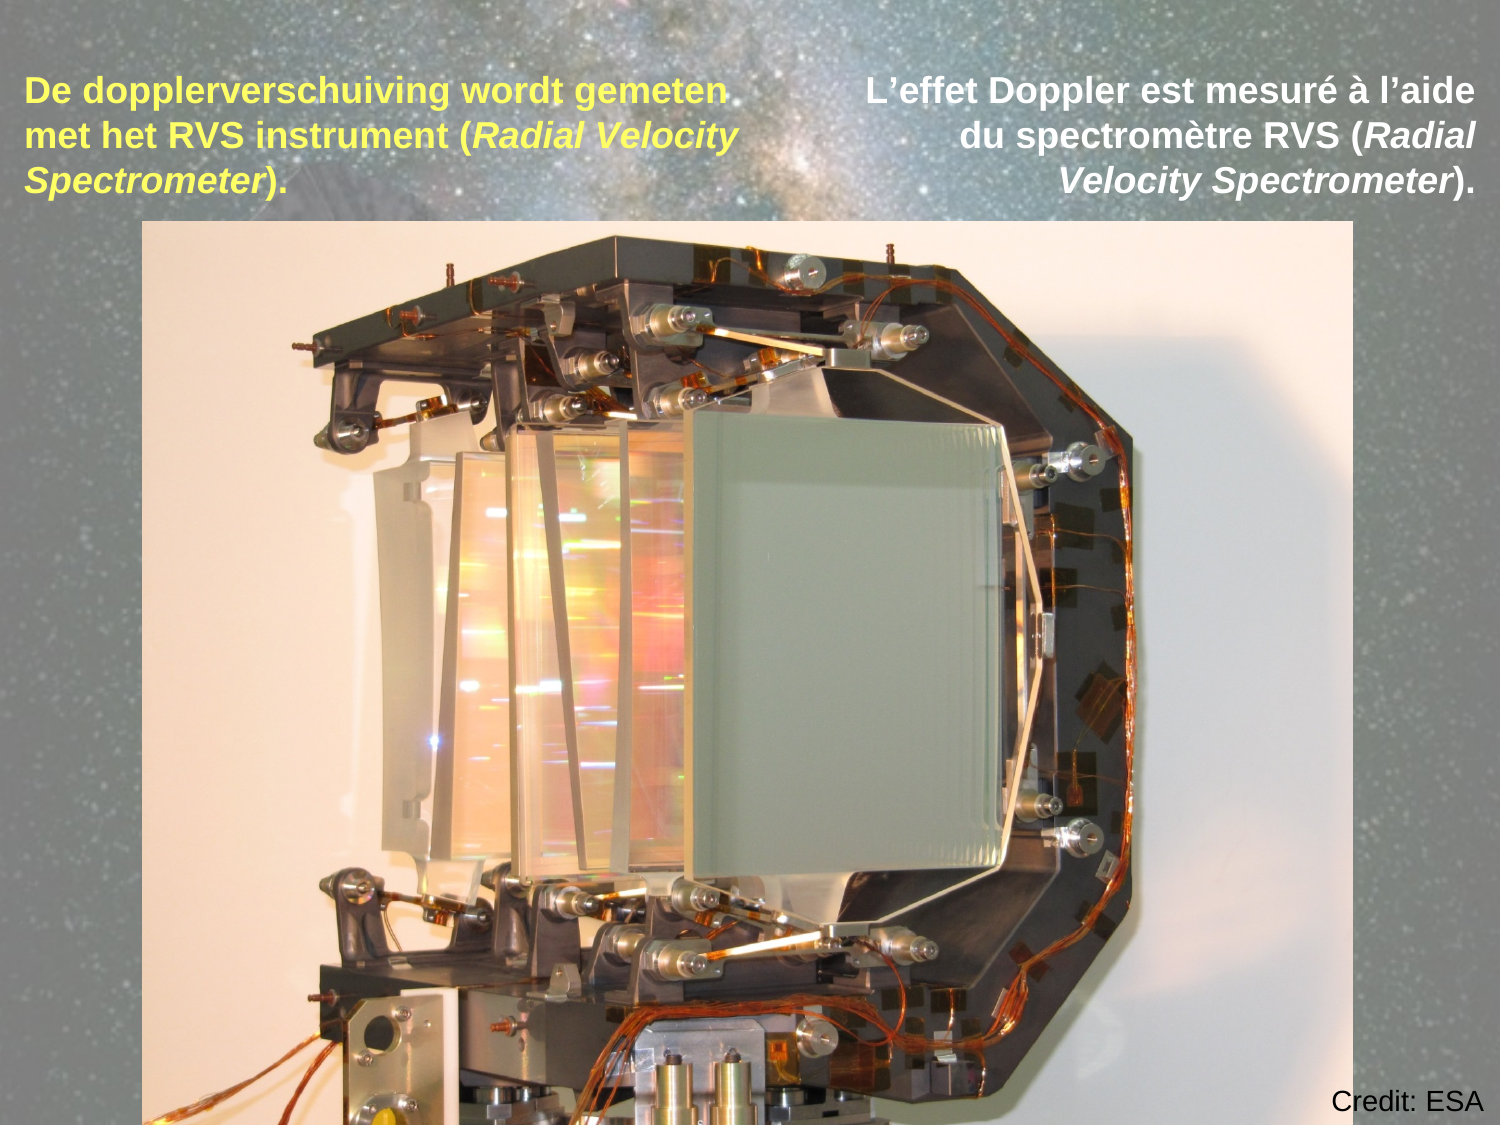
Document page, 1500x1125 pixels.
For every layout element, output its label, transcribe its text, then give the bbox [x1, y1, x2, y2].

text_box Credit: ESA [1316, 1074, 1500, 1125]
picture [0, 0, 1500, 1125]
text_box De dopplerverschuiving wordt gemeten met het RVS instrument (Radial Velocity Spectrometer). [9, 58, 772, 254]
text_box L’effet Doppler est mesuré à l’aide du spectromètre RVS (Radial Velocity Spectrometer). [799, 58, 1491, 209]
